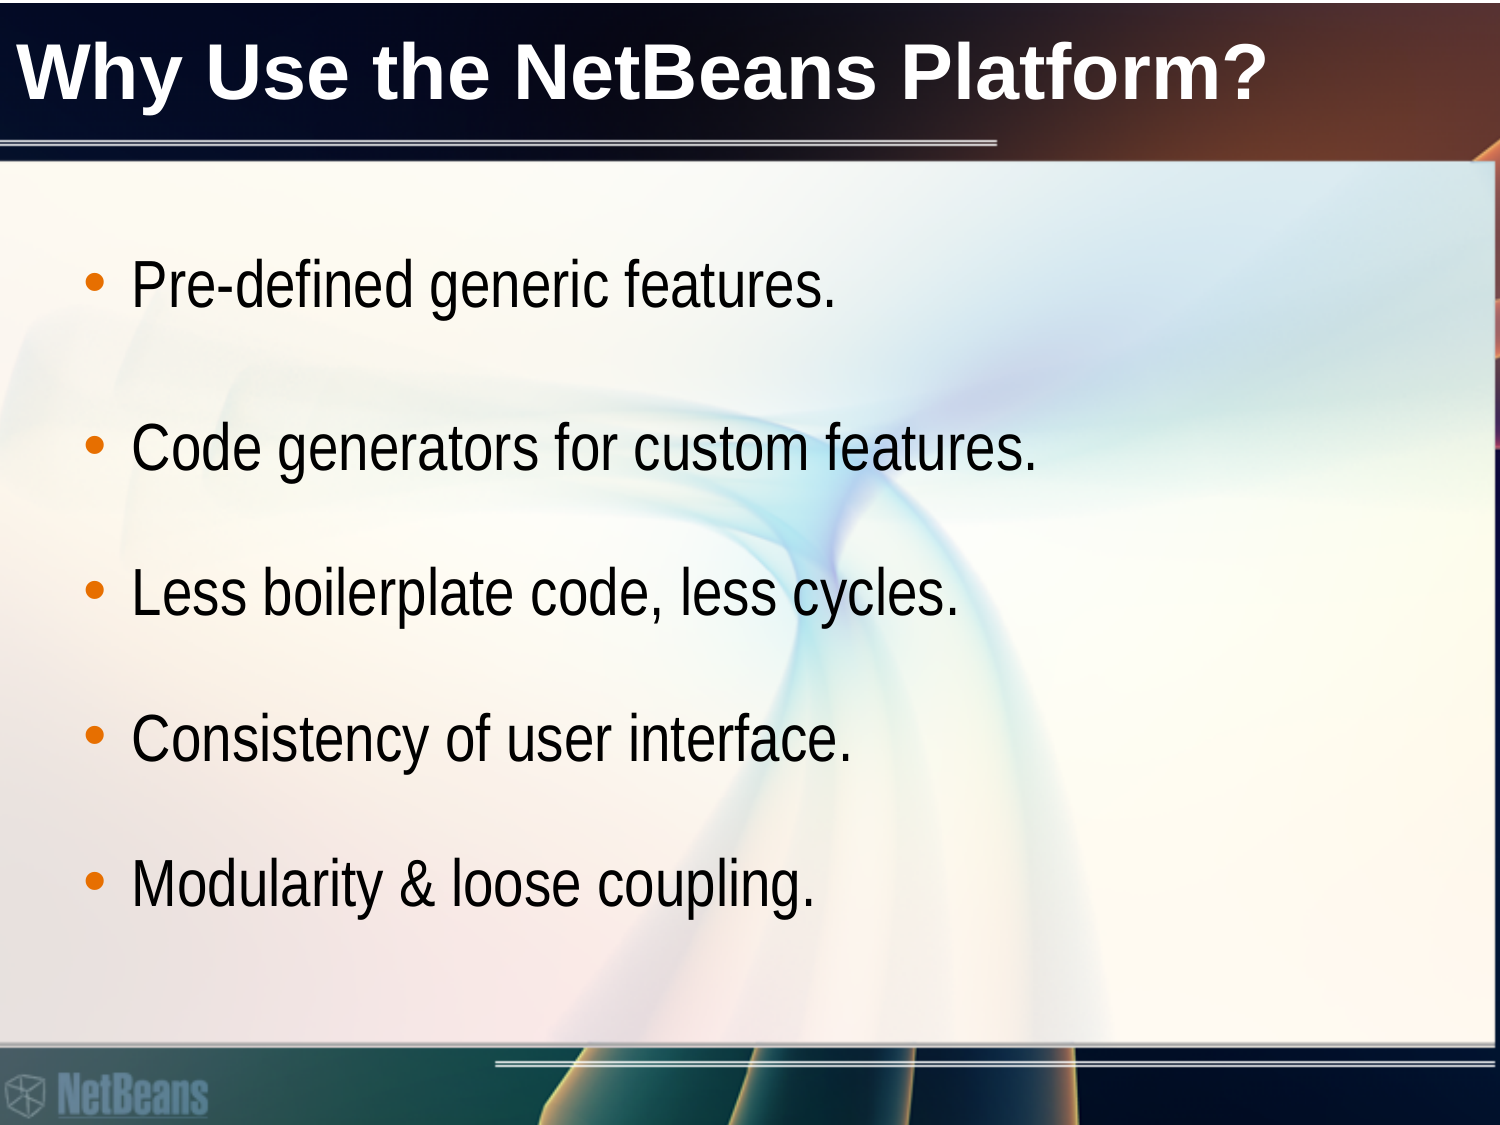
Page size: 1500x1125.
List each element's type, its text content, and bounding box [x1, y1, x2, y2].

title Why Use the NetBeans Platform? [16, 40, 1378, 145]
picture [0, 3, 1500, 1125]
list Pre-defined generic features. Code generators for custom features. Less boilerplate code, less cycles. Consistency of user interface. Modularity & loose coupling. [64, 260, 1401, 1029]
